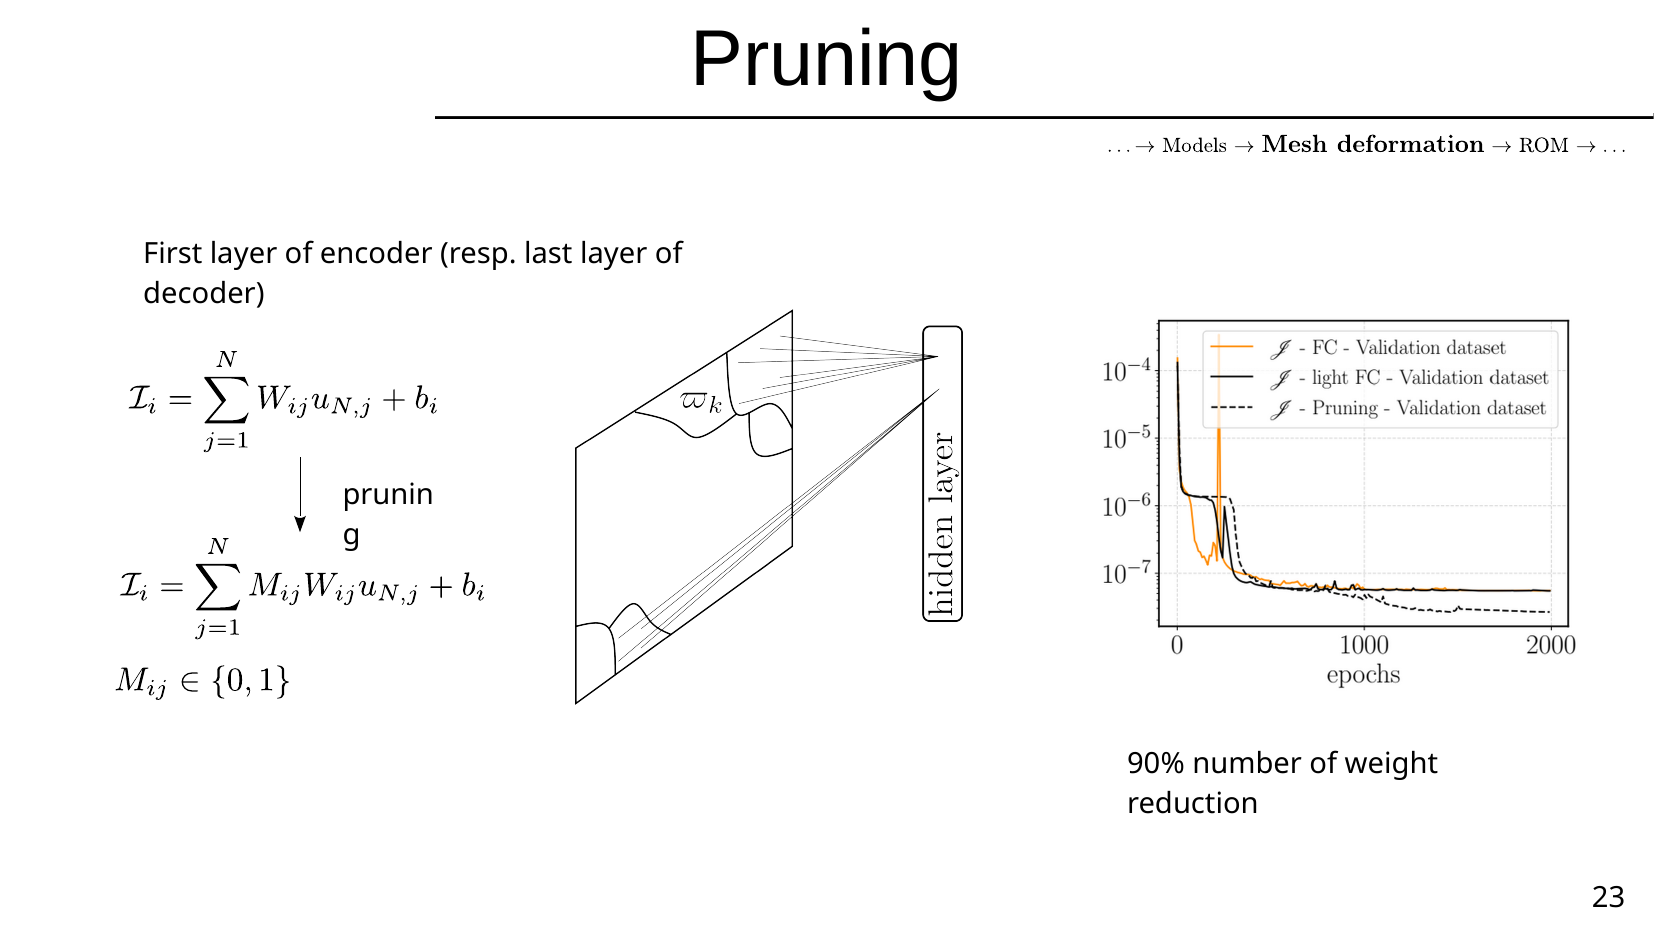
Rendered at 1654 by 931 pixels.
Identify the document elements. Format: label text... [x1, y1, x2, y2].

picture [575, 309, 963, 706]
picture [114, 664, 291, 702]
text_box First layer of encoder (resp. last layer of decoder) [128, 225, 811, 301]
picture [128, 351, 437, 453]
text_box 90% number of weight reduction [1112, 735, 1578, 811]
title Pruning [0, 0, 1654, 117]
text_box pruning [327, 466, 463, 520]
picture [1107, 133, 1626, 154]
picture [1085, 304, 1593, 704]
picture [119, 538, 484, 640]
